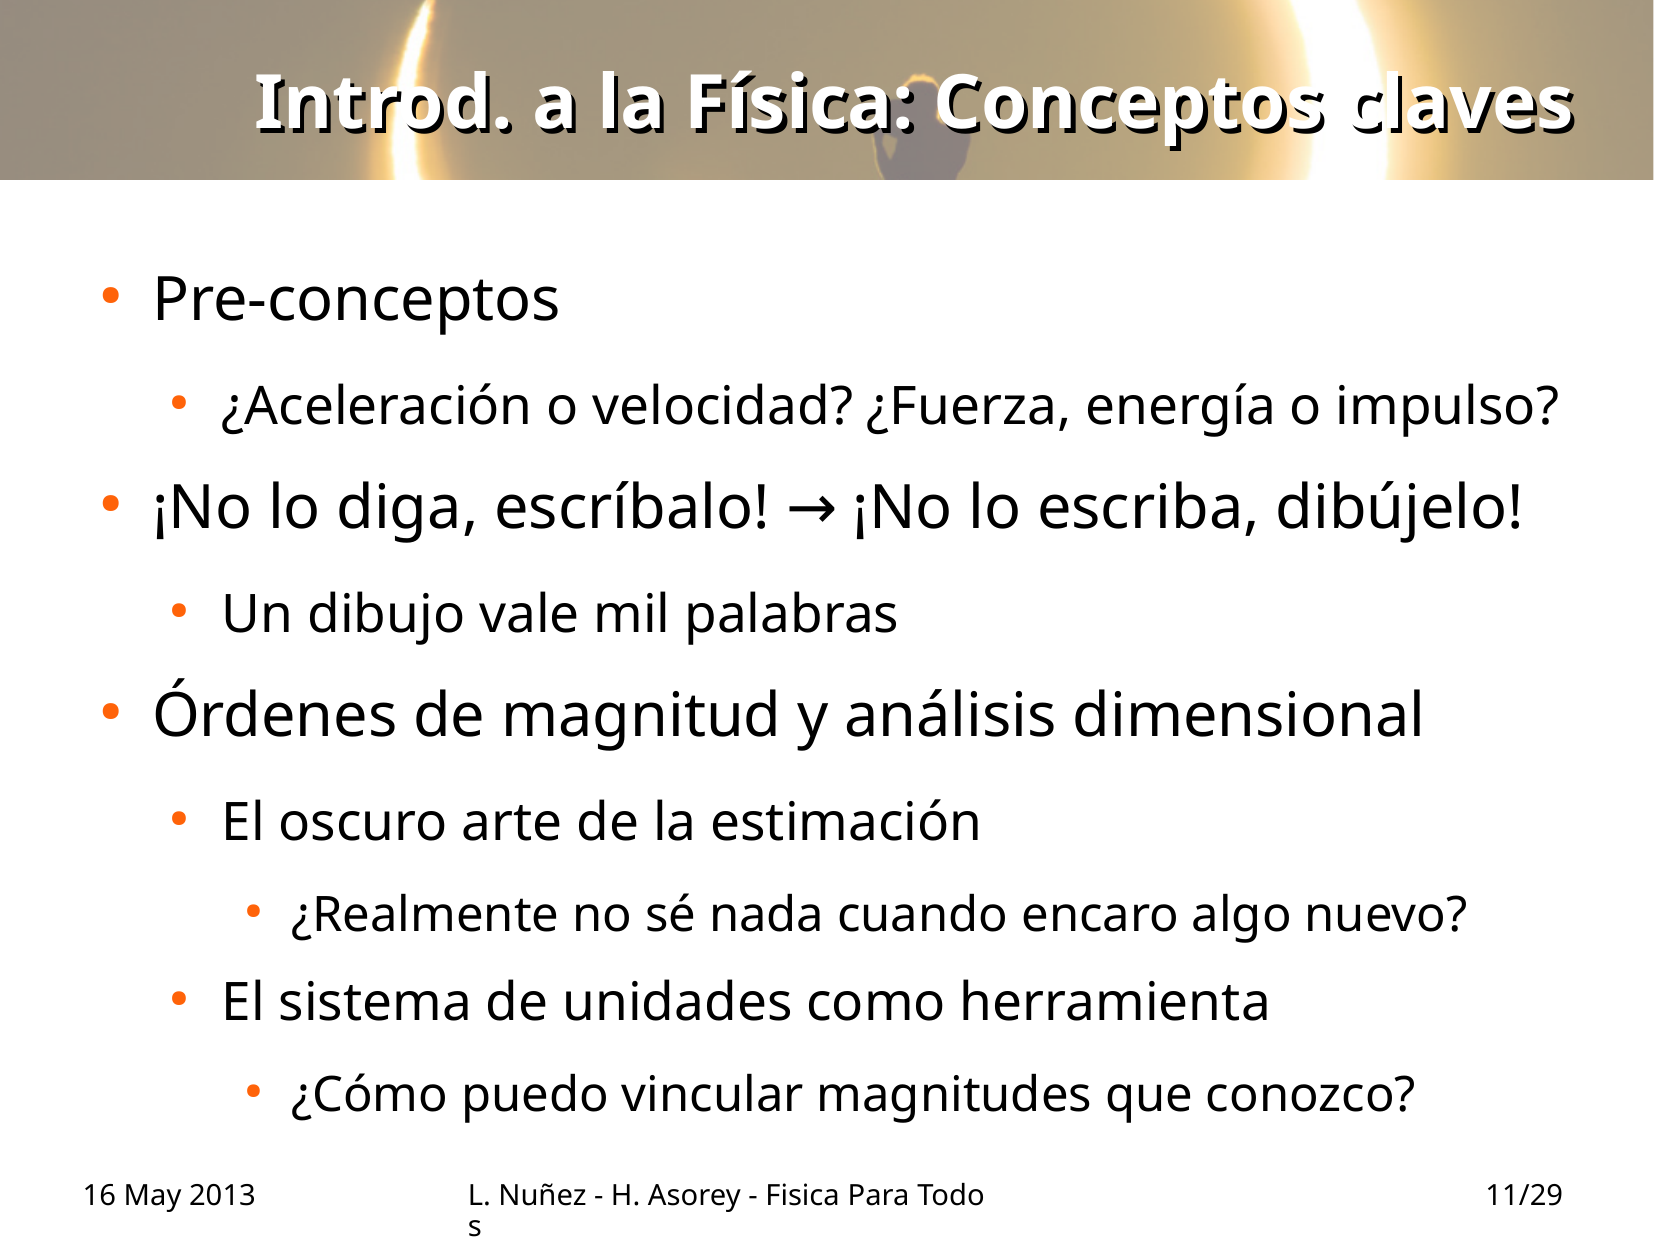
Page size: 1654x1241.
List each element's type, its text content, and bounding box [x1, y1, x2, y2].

picture [0, 0, 1654, 180]
list Pre-conceptos ¿Aceleración o velocidad? ¿Fuerza, energía o impulso? ¡No lo diga, escríbalo! → ¡No lo escriba, dibújelo! Un dibujo vale mil palabras Órdenes de magnitud y análisis dimensional El oscuro arte de la estimación ¿Realmente no sé nada cuando encaro algo nuevo? El sistema de unidades como herramienta ¿Cómo puedo vincular magnitudes que conozco? [82, 255, 1571, 1156]
title Introd. a la Física: Conceptos claves [86, 49, 1576, 151]
